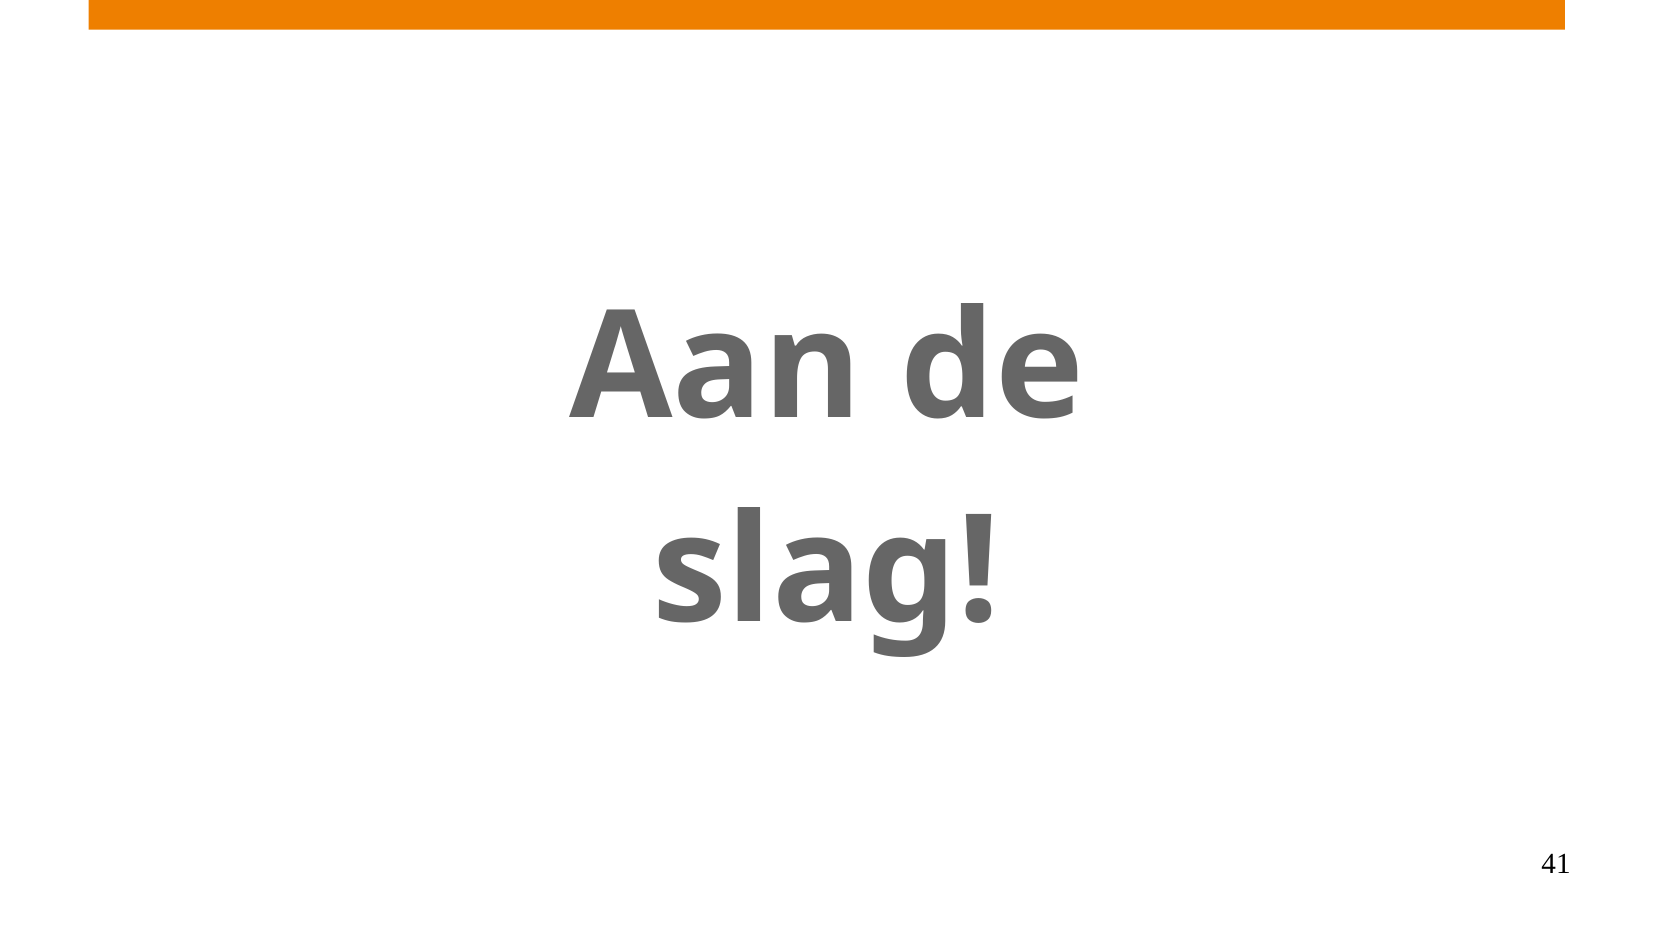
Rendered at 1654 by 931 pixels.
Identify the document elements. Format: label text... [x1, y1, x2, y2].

title Aan de slag! [380, 266, 1273, 657]
text_box [88, 0, 1565, 30]
